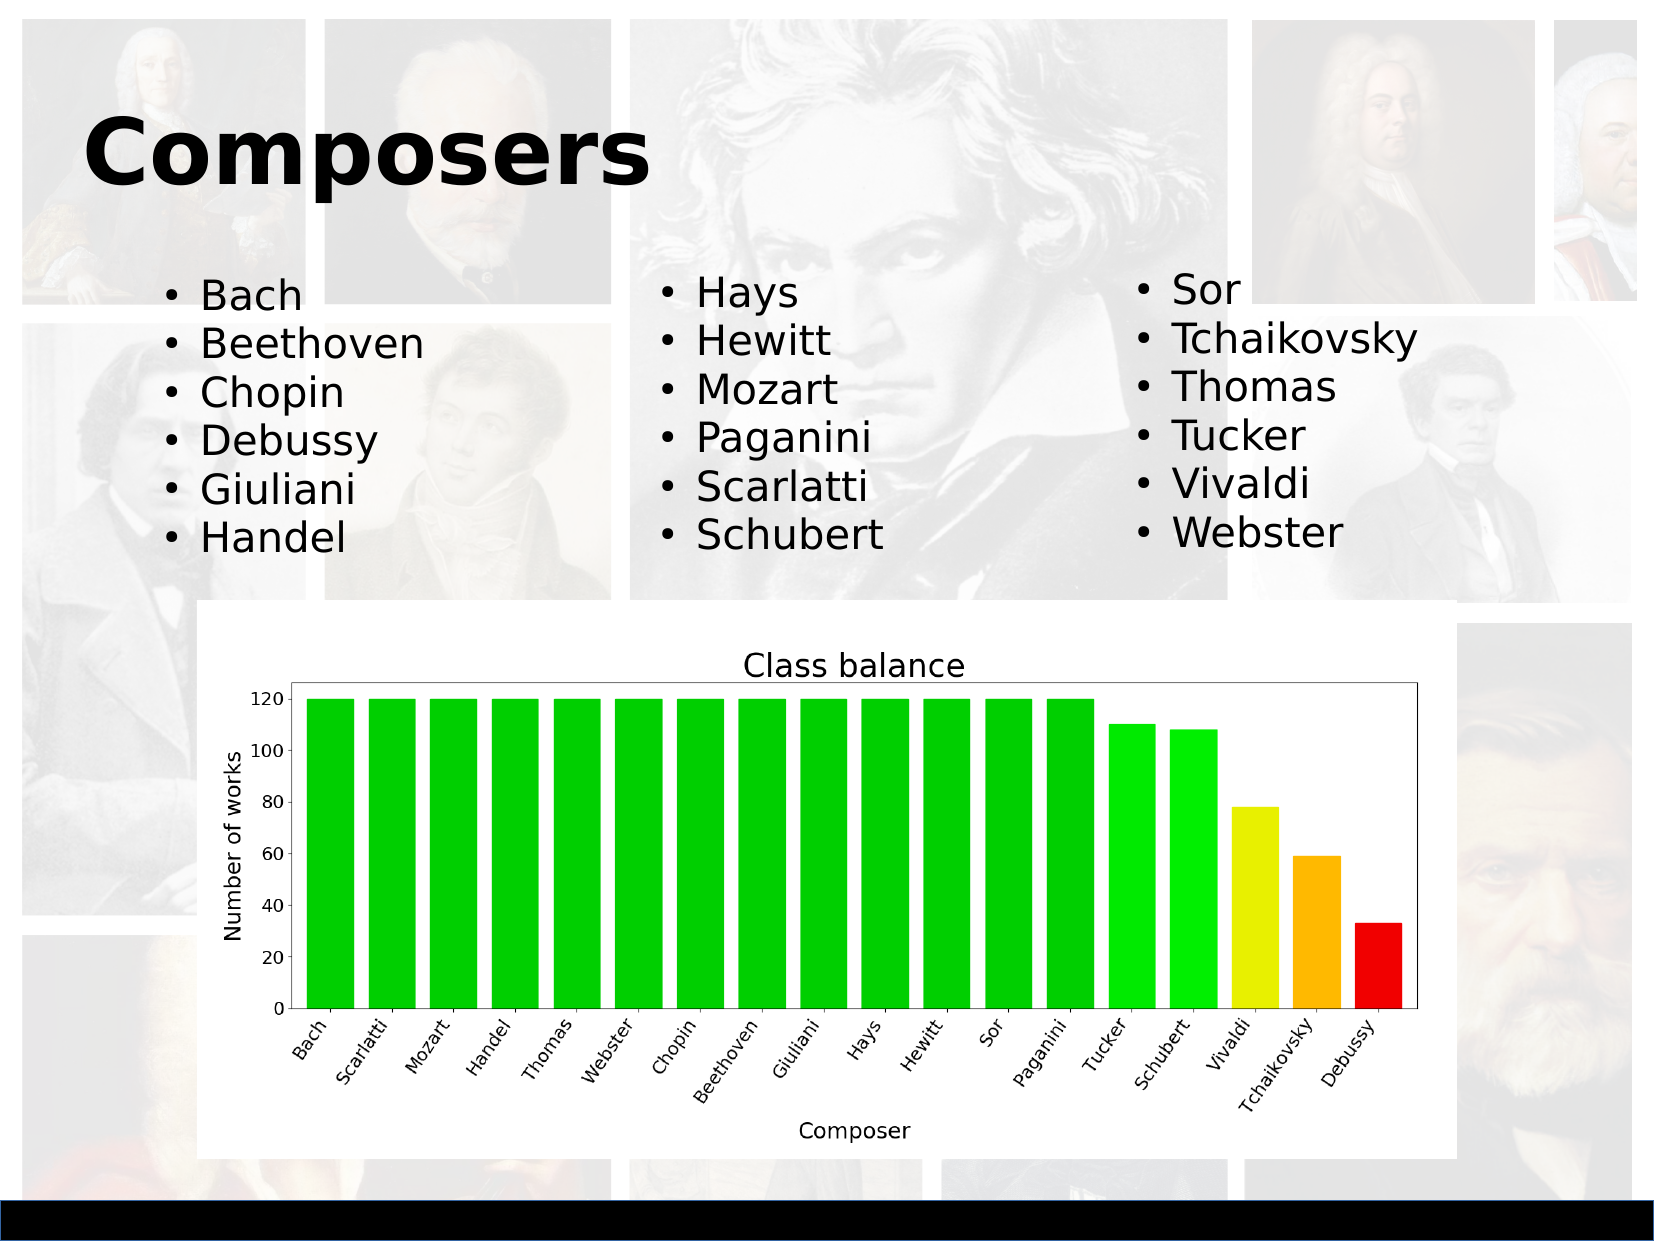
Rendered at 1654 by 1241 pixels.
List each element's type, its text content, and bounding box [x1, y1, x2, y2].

text_box Sor Tchaikovsky Thomas Tucker Vivaldi Webster [1121, 258, 1516, 565]
title Composers [82, 49, 1571, 257]
text_box Bach Beethoven Chopin Debussy Giuliani Handel [149, 264, 600, 570]
text_box Hays Hewitt Mozart Paganini Scarlatti Schubert [645, 261, 899, 568]
picture [196, 600, 1457, 1159]
